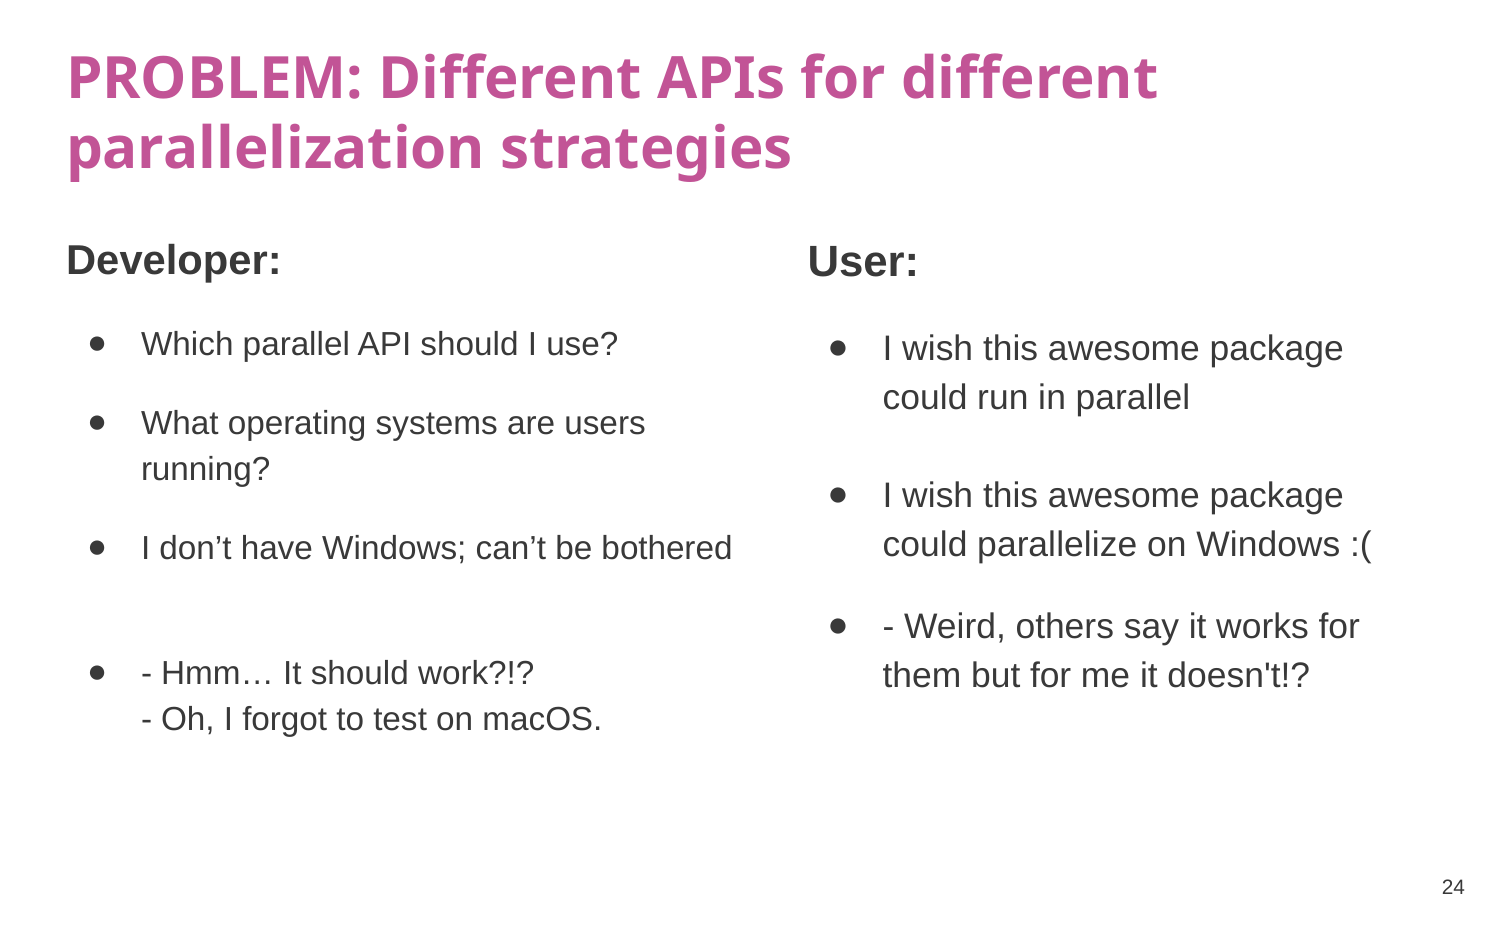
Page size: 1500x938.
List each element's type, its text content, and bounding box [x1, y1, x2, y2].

list User: I wish this awesome package could run in parallel I wish this awesome package could parallelize on Windows :( - Weird, others say it works for them but for me it doesn't!? [792, 210, 1449, 833]
list Developer: Which parallel API should I use? What operating systems are users running? I don’t have Windows; can’t be bothered - Hmm… It should work?!? - Oh, I forgot to test on macOS. [51, 210, 750, 833]
slide_number <number> [1389, 849, 1480, 922]
title PROBLEM: Different APIs for different parallelization strategies [51, 25, 1449, 196]
